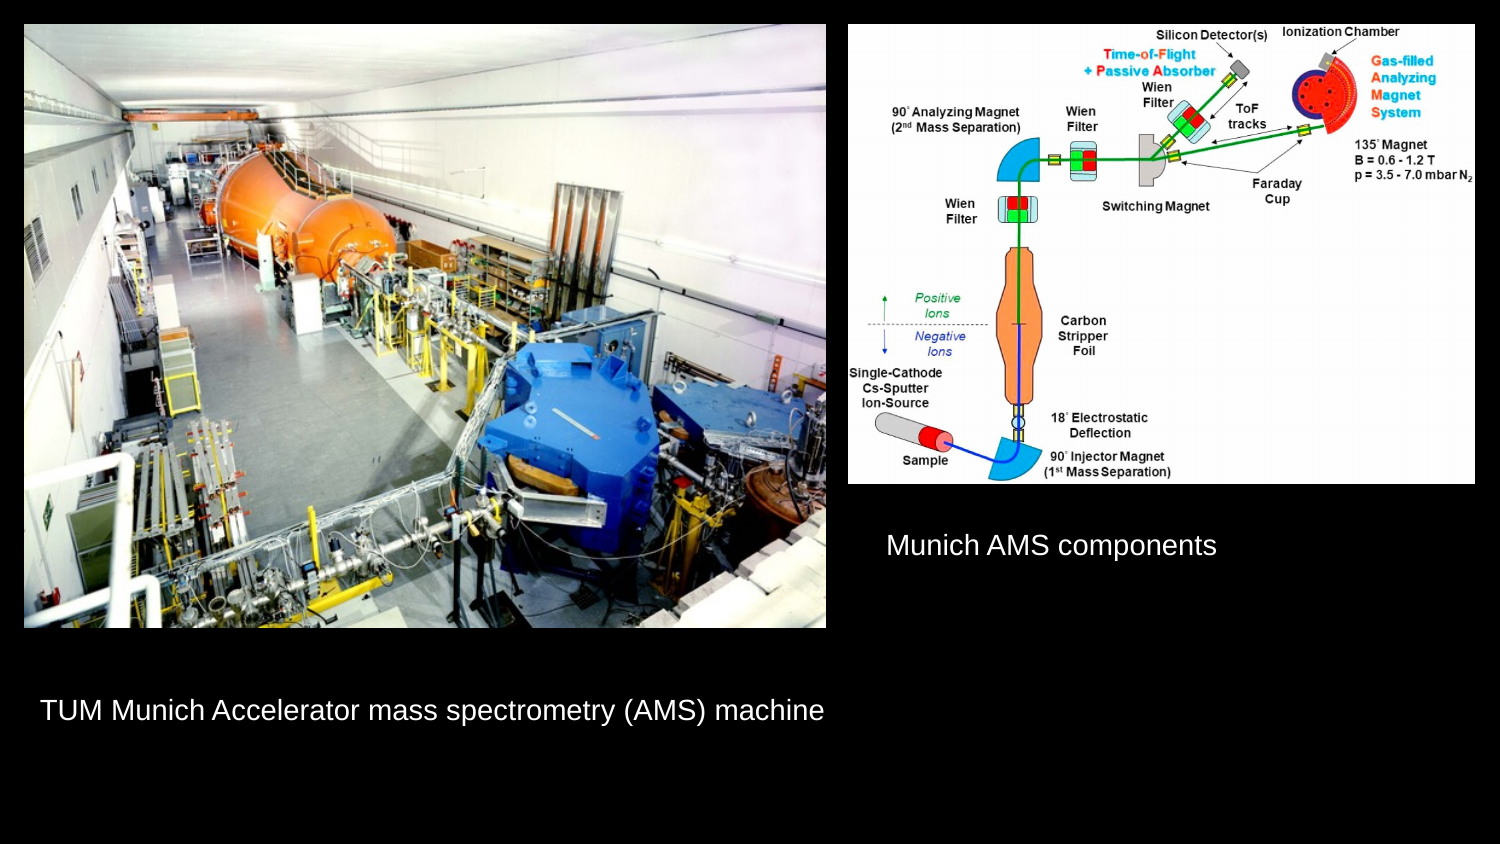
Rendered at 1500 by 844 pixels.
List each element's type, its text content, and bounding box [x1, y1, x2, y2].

picture [848, 24, 1475, 484]
text_box Munich AMS components [871, 511, 1255, 573]
text_box TUM Munich Accelerator mass spectrometry (AMS) machine [24, 675, 849, 738]
picture [24, 24, 826, 628]
